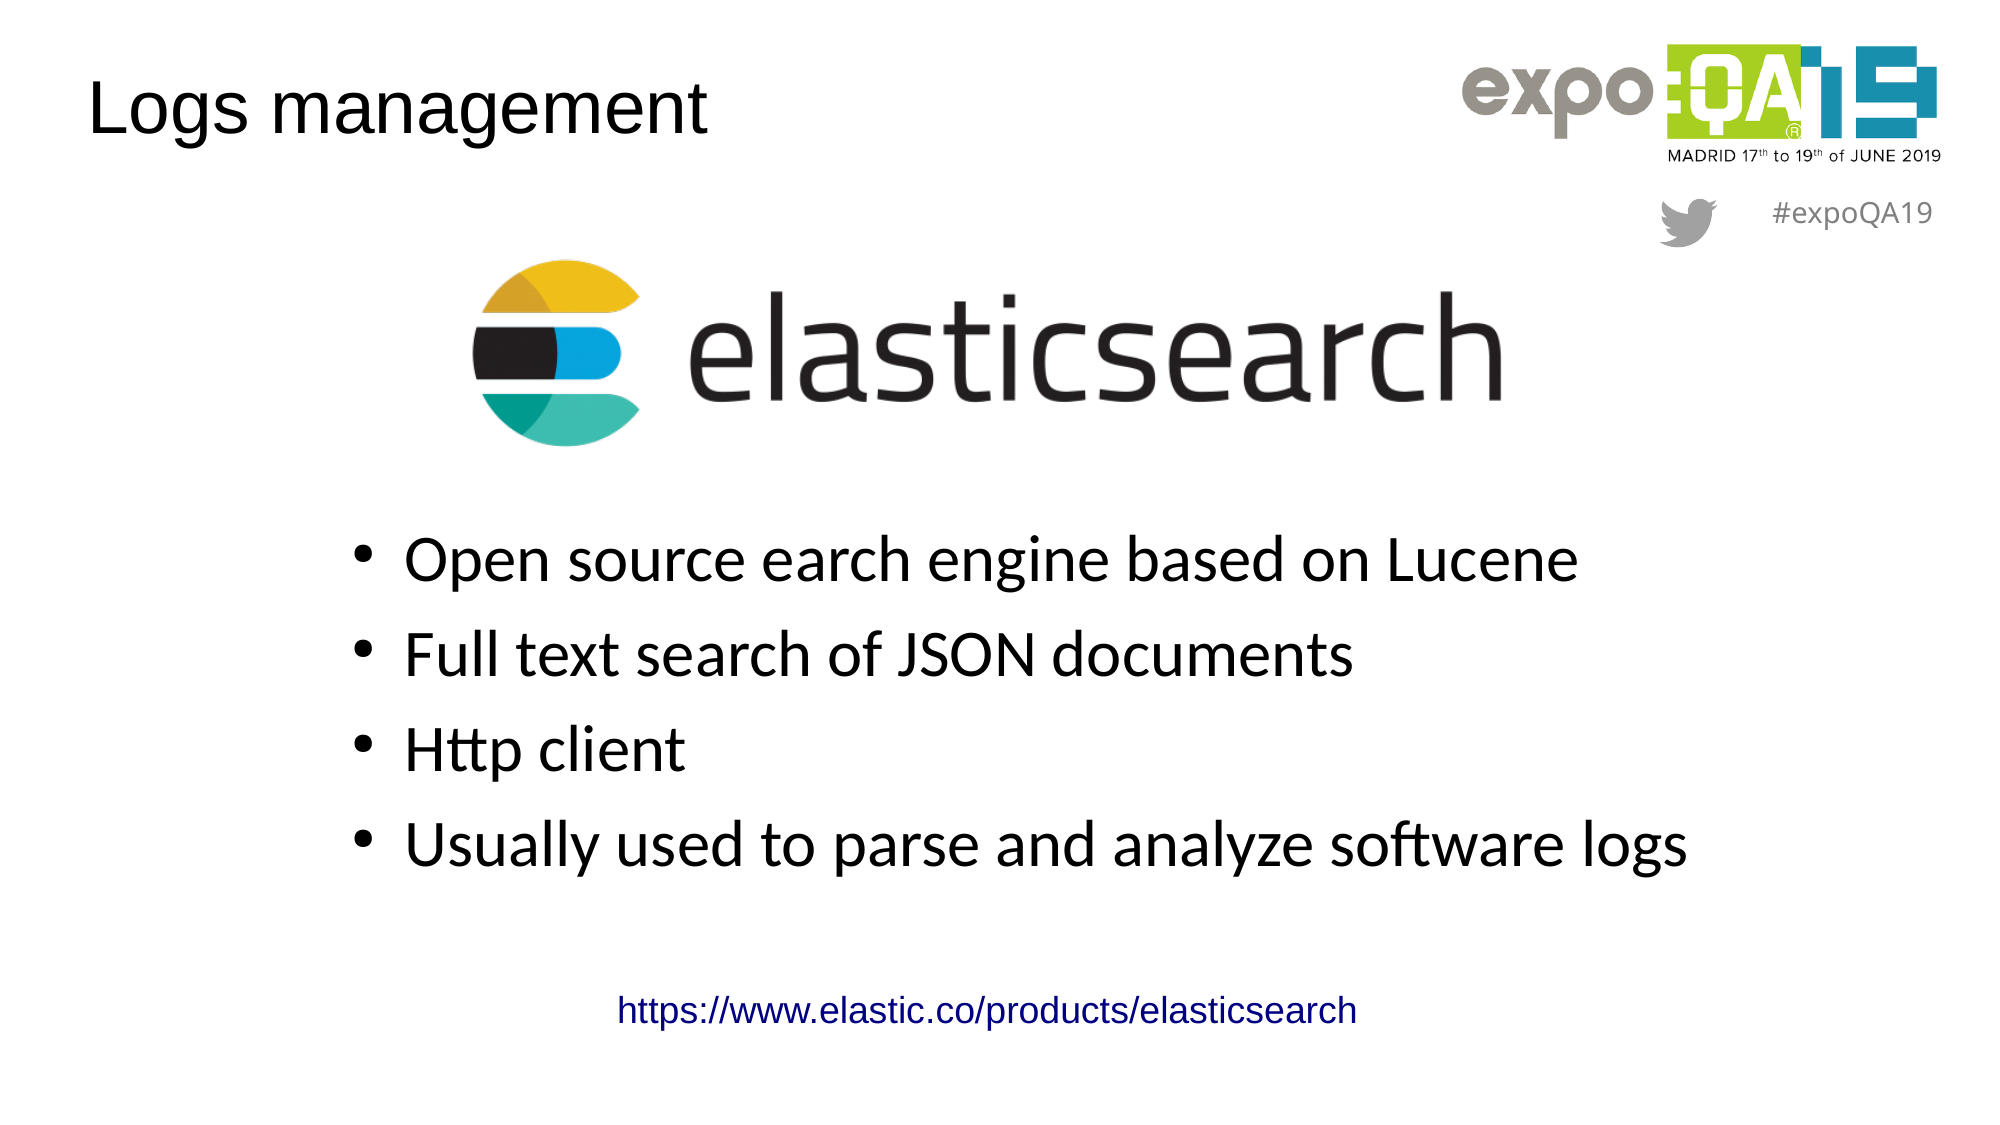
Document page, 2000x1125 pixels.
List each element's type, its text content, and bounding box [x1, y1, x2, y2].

picture [1659, 193, 1718, 253]
picture [1429, 37, 1948, 165]
text_box https://www.elastic.co/products/elasticsearch [602, 982, 1441, 1082]
list Open source earch engine based on Lucene Full text search of JSON documents Http client Usually used to parse and analyze software logs [318, 507, 1725, 1052]
picture [413, 200, 1566, 508]
title Logs management [72, 54, 1277, 164]
